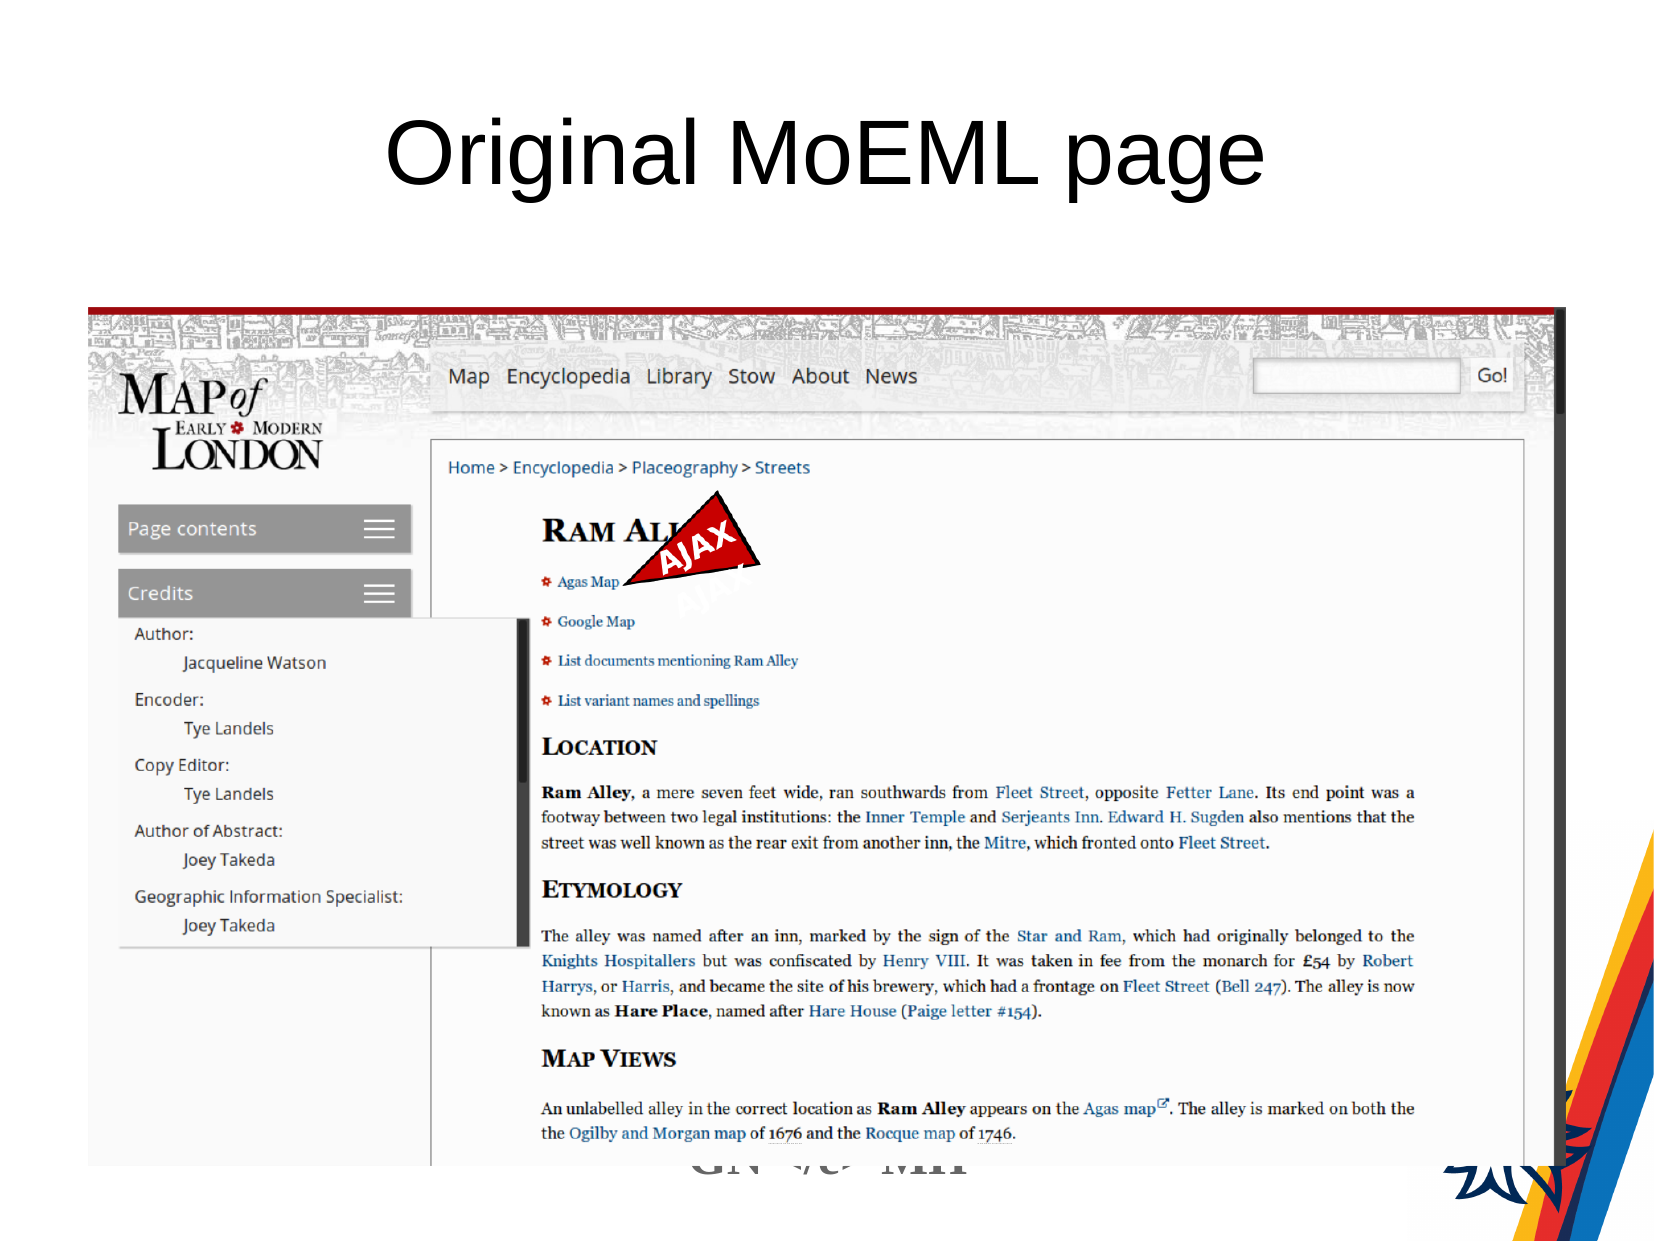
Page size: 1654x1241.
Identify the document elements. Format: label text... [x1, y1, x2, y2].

title Original MoEML page [82, 49, 1571, 257]
picture [88, 307, 1654, 1241]
